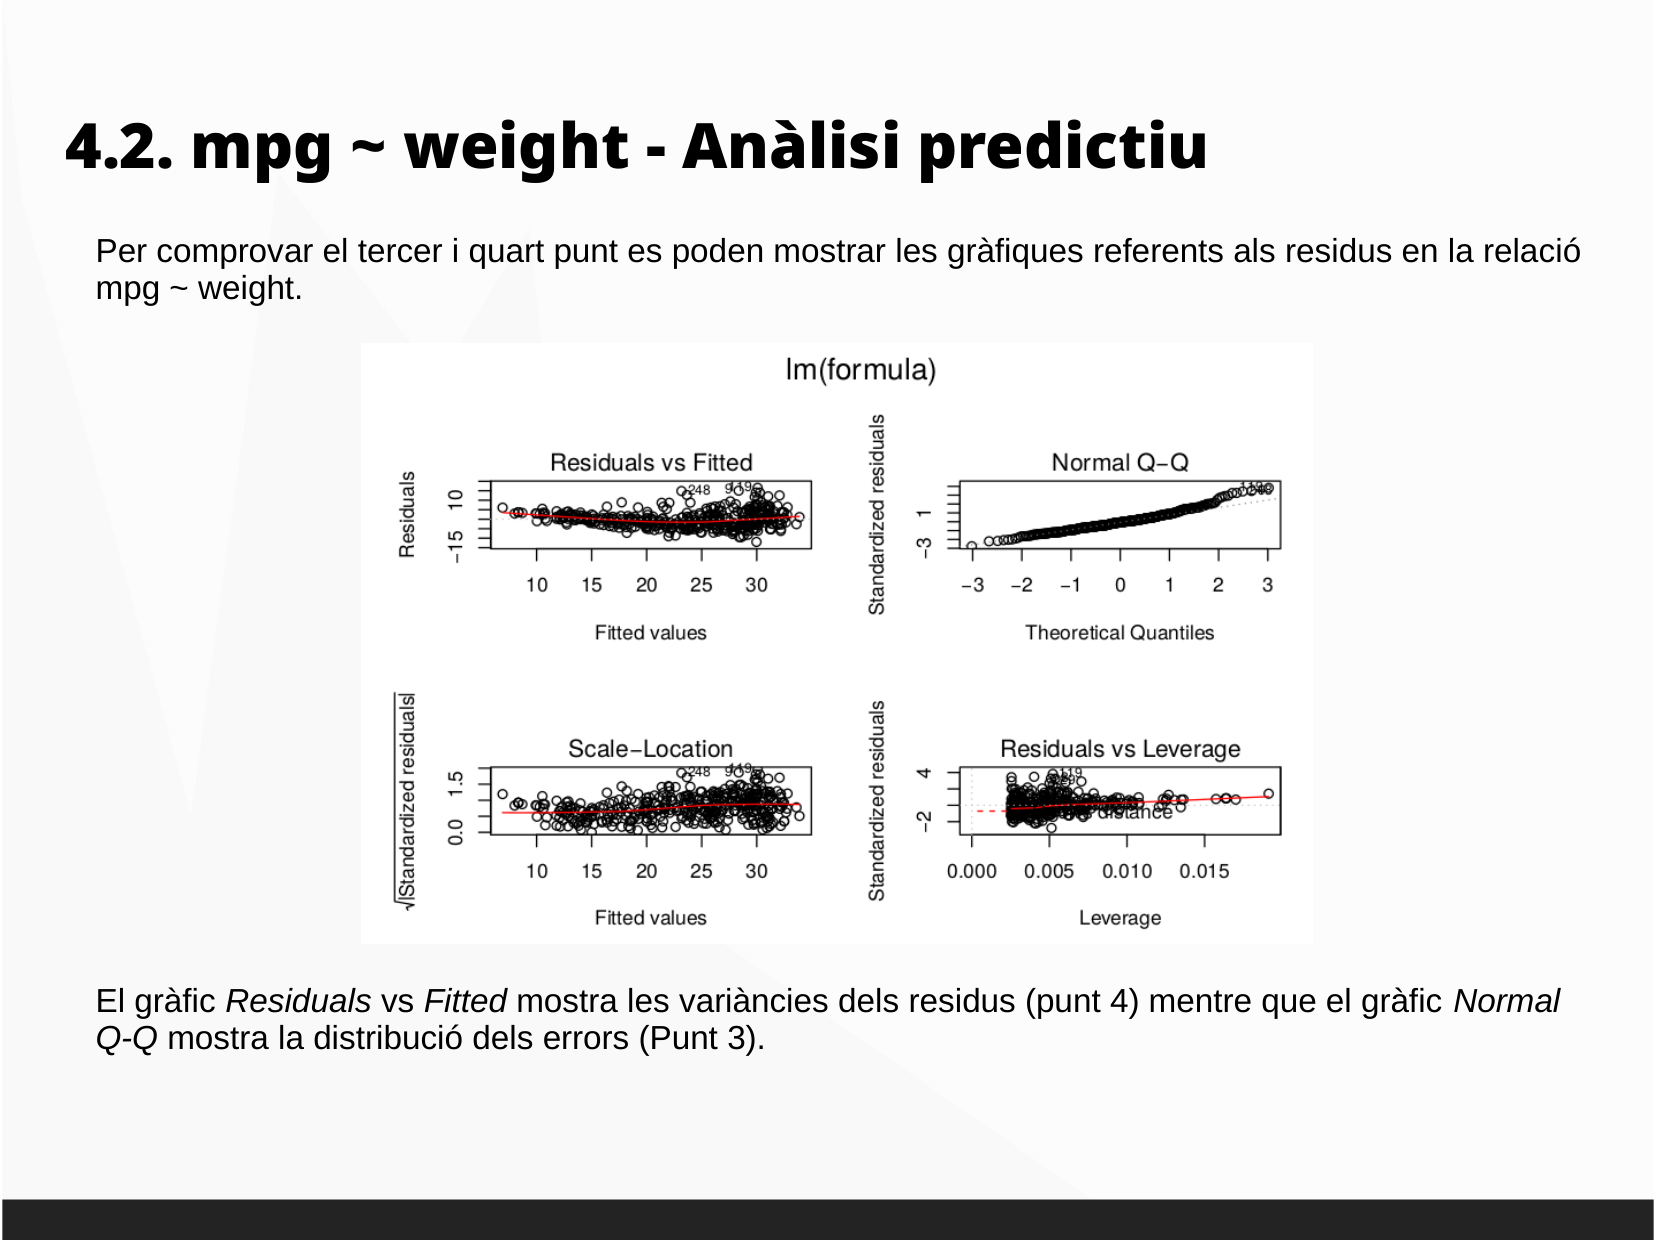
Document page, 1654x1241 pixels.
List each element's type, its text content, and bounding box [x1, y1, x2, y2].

picture [2, 0, 1654, 1241]
text_box El gràfic Residuals vs Fitted mostra les variàncies dels residus (punt 4) mentre que el gràfic Normal Q-Q mostra la distribució dels errors (Punt 3). [80, 975, 1613, 1064]
title 4.2. mpg ~ weight - Anàlisi predictiu [65, 100, 1554, 189]
text_box Per comprovar el tercer i quart punt es poden mostrar les gràfiques referents als residus en la relació mpg ~ weight. [80, 225, 1613, 314]
